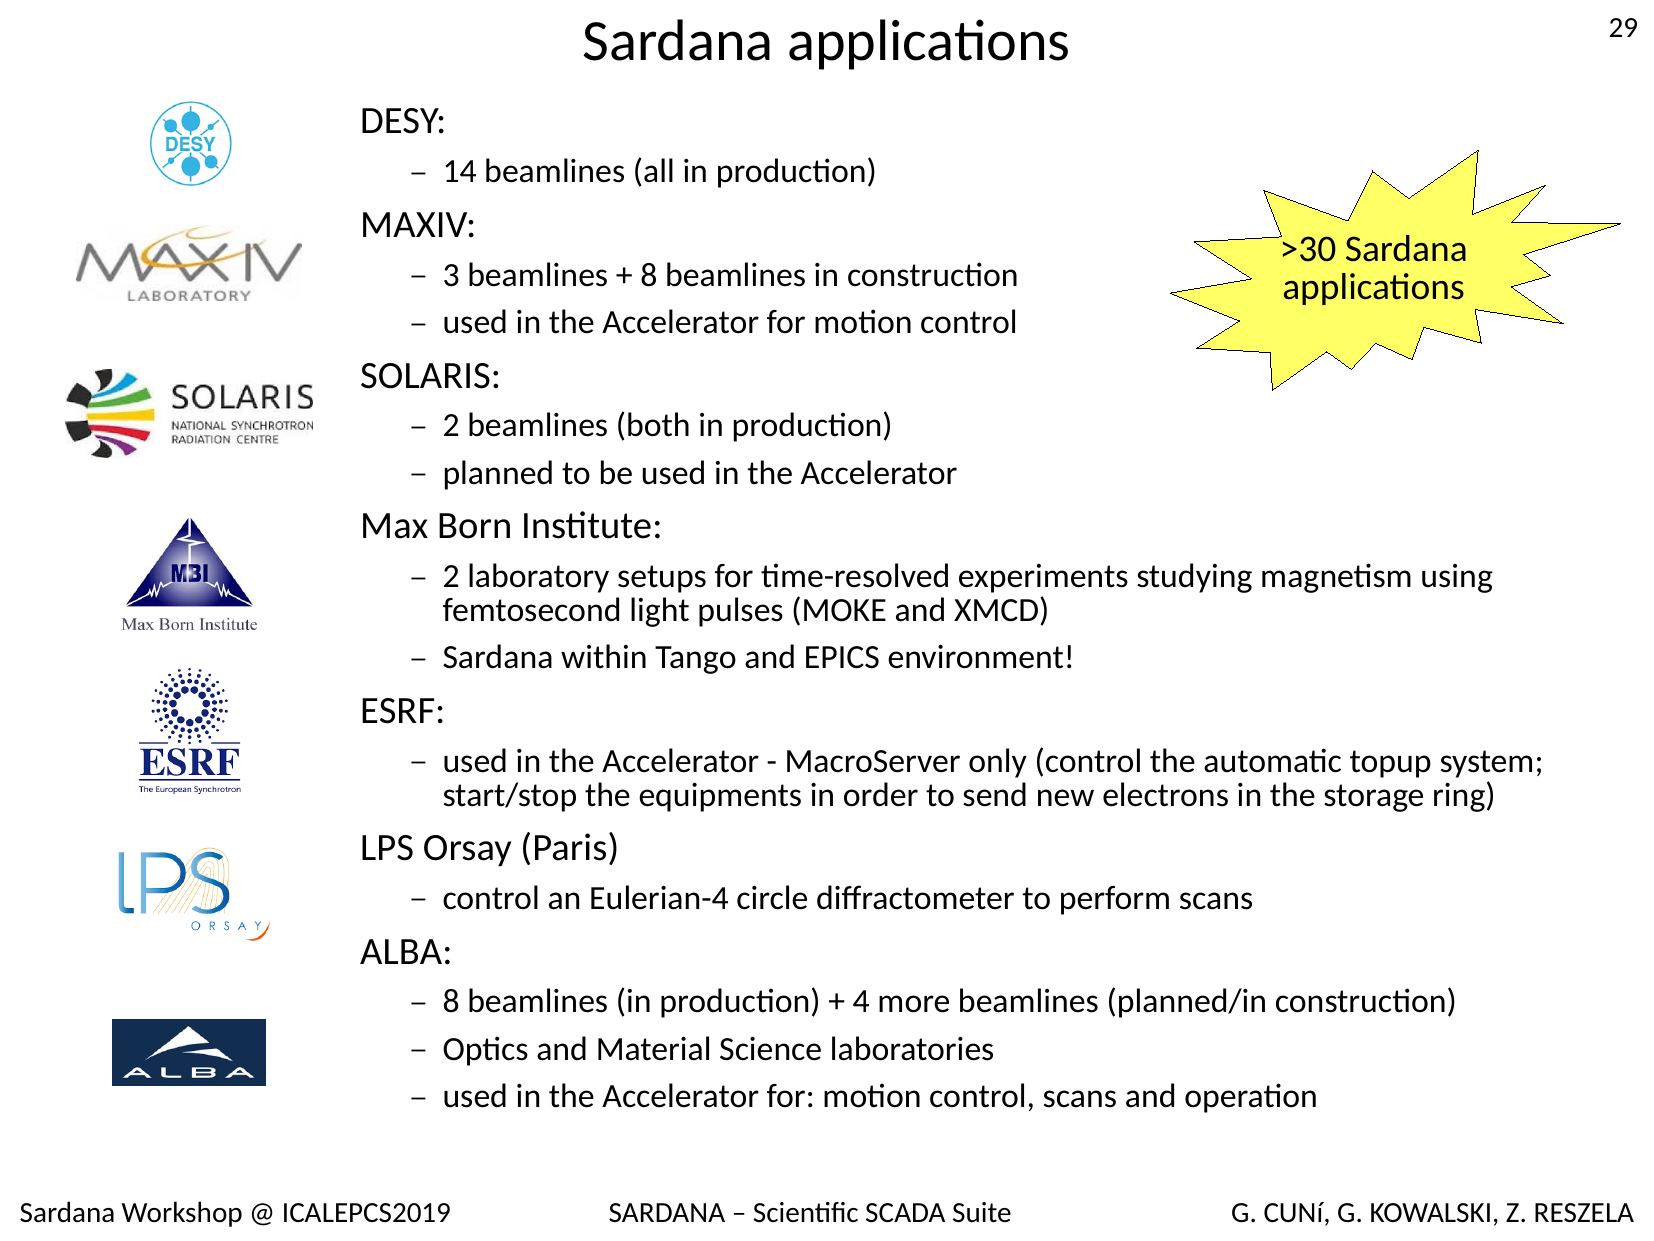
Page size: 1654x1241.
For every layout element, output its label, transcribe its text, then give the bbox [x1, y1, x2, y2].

picture [76, 225, 302, 301]
picture [114, 844, 276, 946]
picture [121, 513, 257, 631]
picture [65, 369, 313, 458]
title Sardana applications [82, 2, 1571, 91]
picture [121, 94, 257, 193]
picture [112, 1019, 266, 1086]
picture [133, 659, 246, 802]
text_box >30 Sardana applications [1170, 150, 1621, 391]
list DESY: 14 beamlines (all in production) MAXIV: 3 beamlines + 8 beamlines in construction used in the Accelerator for motion control SOLARIS: 2 beamlines (both in production) planned to be used in the Accelerator Max Born Institute: 2 laboratory setups for time-resolved experiments studying magnetism using femtosecond light pulses (MOKE and XMCD) Sardana within Tango and EPICS environment! ESRF: used in the Accelerator - MacroServer only (control the automatic topup system; start/stop the equipments in order to send new electrons in the storage ring) LPS Orsay (Paris) control an Eulerian-4 circle diffractometer to perform scans ALBA: 8 beamlines (in production) + 4 more beamlines (planned/in construction) Optics and Material Science laboratories used in the Accelerator for: motion control, scans and operation [360, 105, 1556, 1156]
